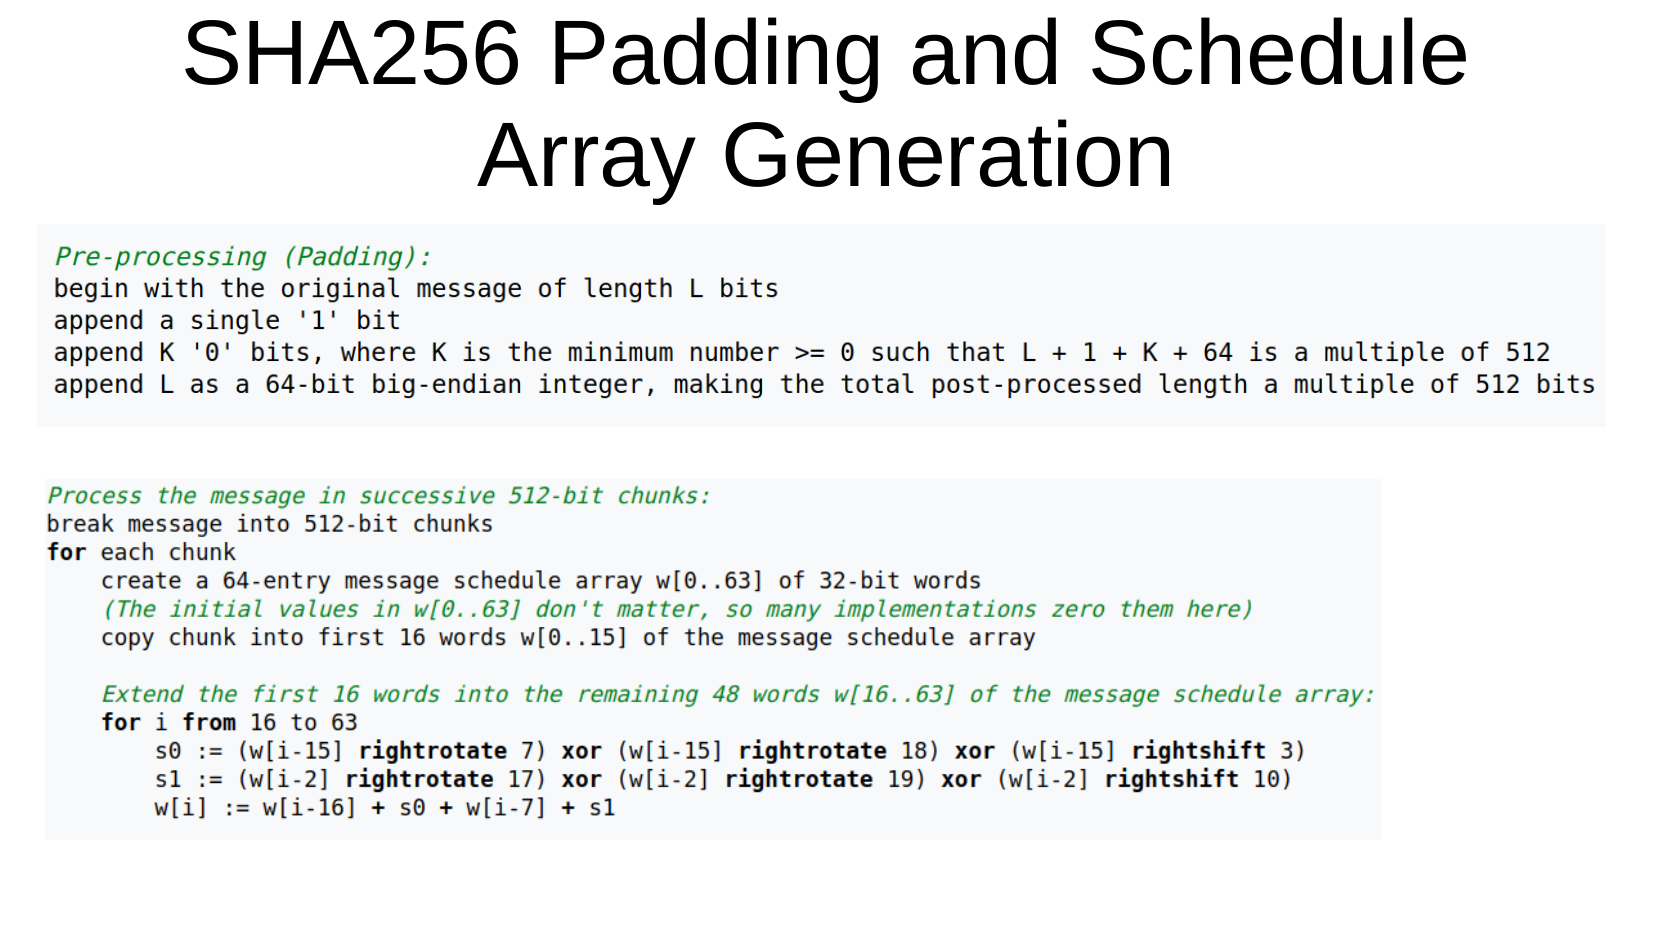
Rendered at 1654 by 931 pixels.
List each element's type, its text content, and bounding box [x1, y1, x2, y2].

picture [37, 224, 1606, 427]
title SHA256 Padding and Schedule Array Generation [82, 1, 1571, 207]
picture [45, 479, 1381, 841]
